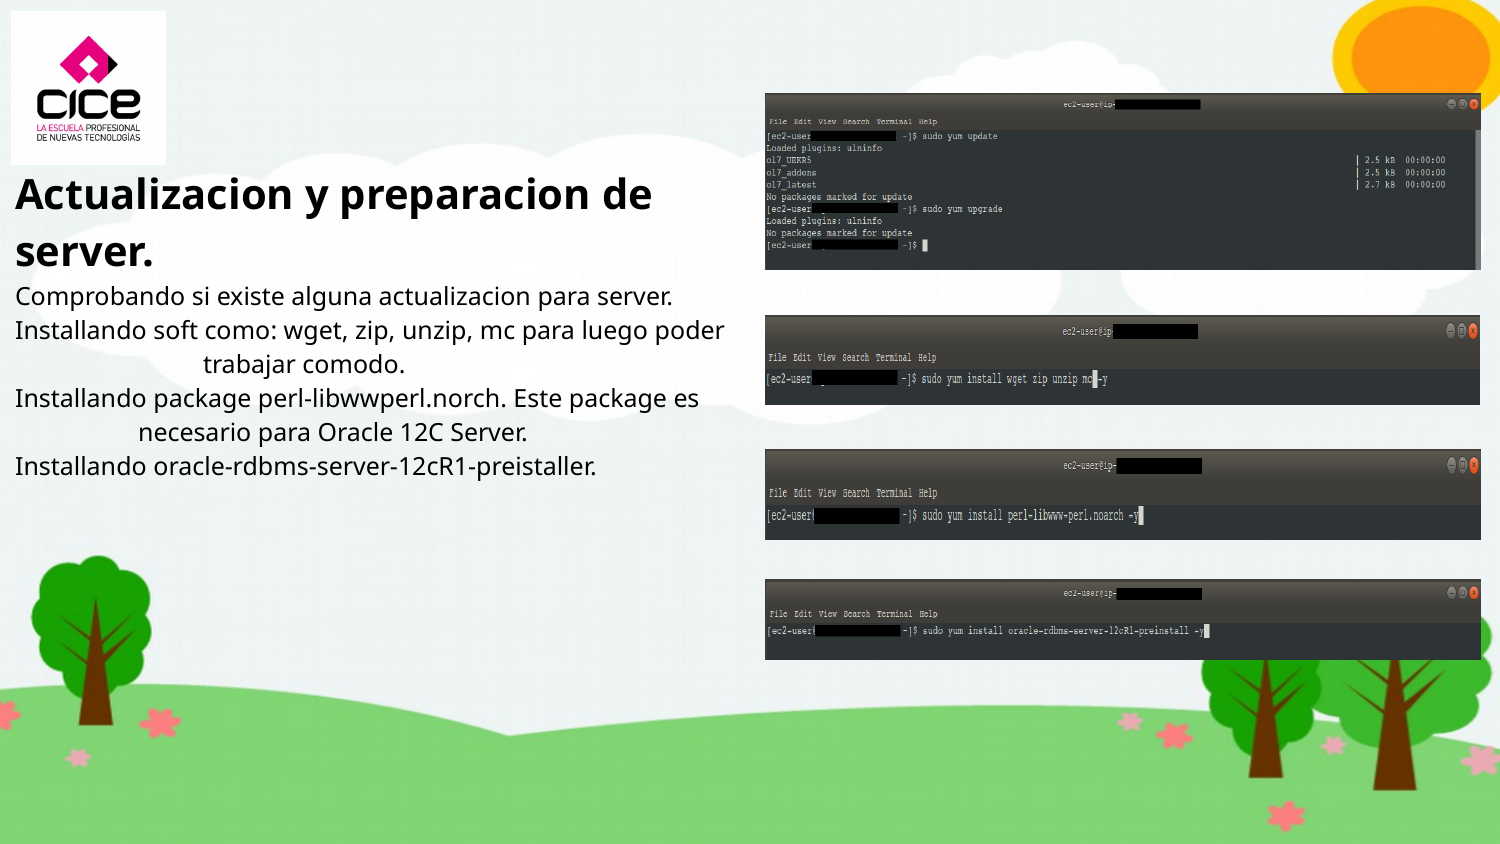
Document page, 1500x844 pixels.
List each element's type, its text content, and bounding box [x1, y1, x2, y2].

title Actualizacion y preparacion de server. Comprobando si existe alguna actualizacion para server. Installando soft como: wget, zip, unzip, mc para luego poder trabajar comodo. Installando package perl-libwwperl.norch. Este package es necesario para Oracle 12C Server. Installando oracle-rdbms-server-12cR1-preistaller. [15, 195, 736, 452]
picture [0, 0, 1500, 844]
